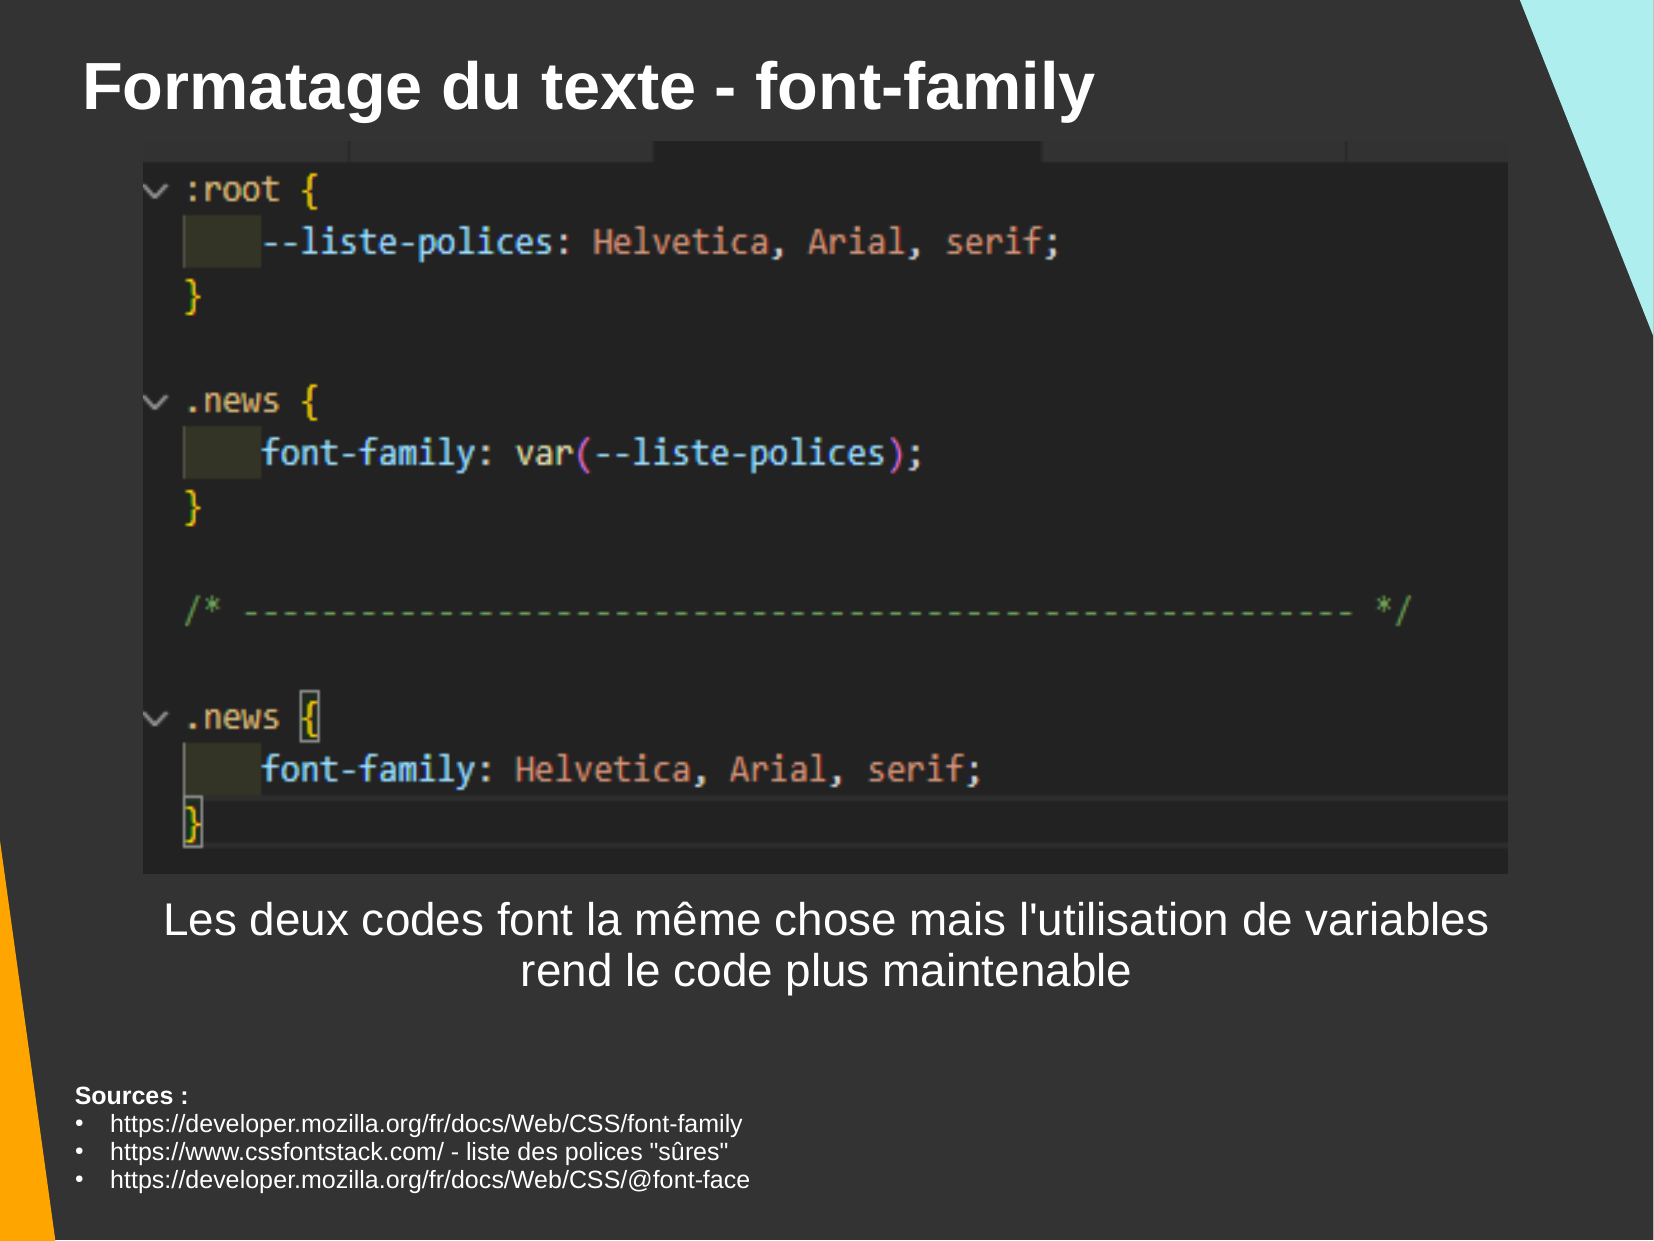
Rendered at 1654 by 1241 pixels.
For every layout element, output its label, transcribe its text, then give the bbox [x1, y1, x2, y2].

picture [143, 141, 1508, 874]
text_box Sources : https://developer.mozilla.org/fr/docs/Web/CSS/font-family https://www.cssfontstack.com/ - liste des polices "sûres" https://developer.mozilla.org/fr/docs/Web/CSS/@font-face [60, 1074, 1546, 1241]
text_box [1519, 0, 1654, 338]
title Formatage du texte - font-family [82, 49, 1571, 152]
title Les deux codes font la même chose mais l'utilisation de variables rend le code plus maintenable [126, 893, 1527, 997]
text_box [0, 840, 56, 1241]
